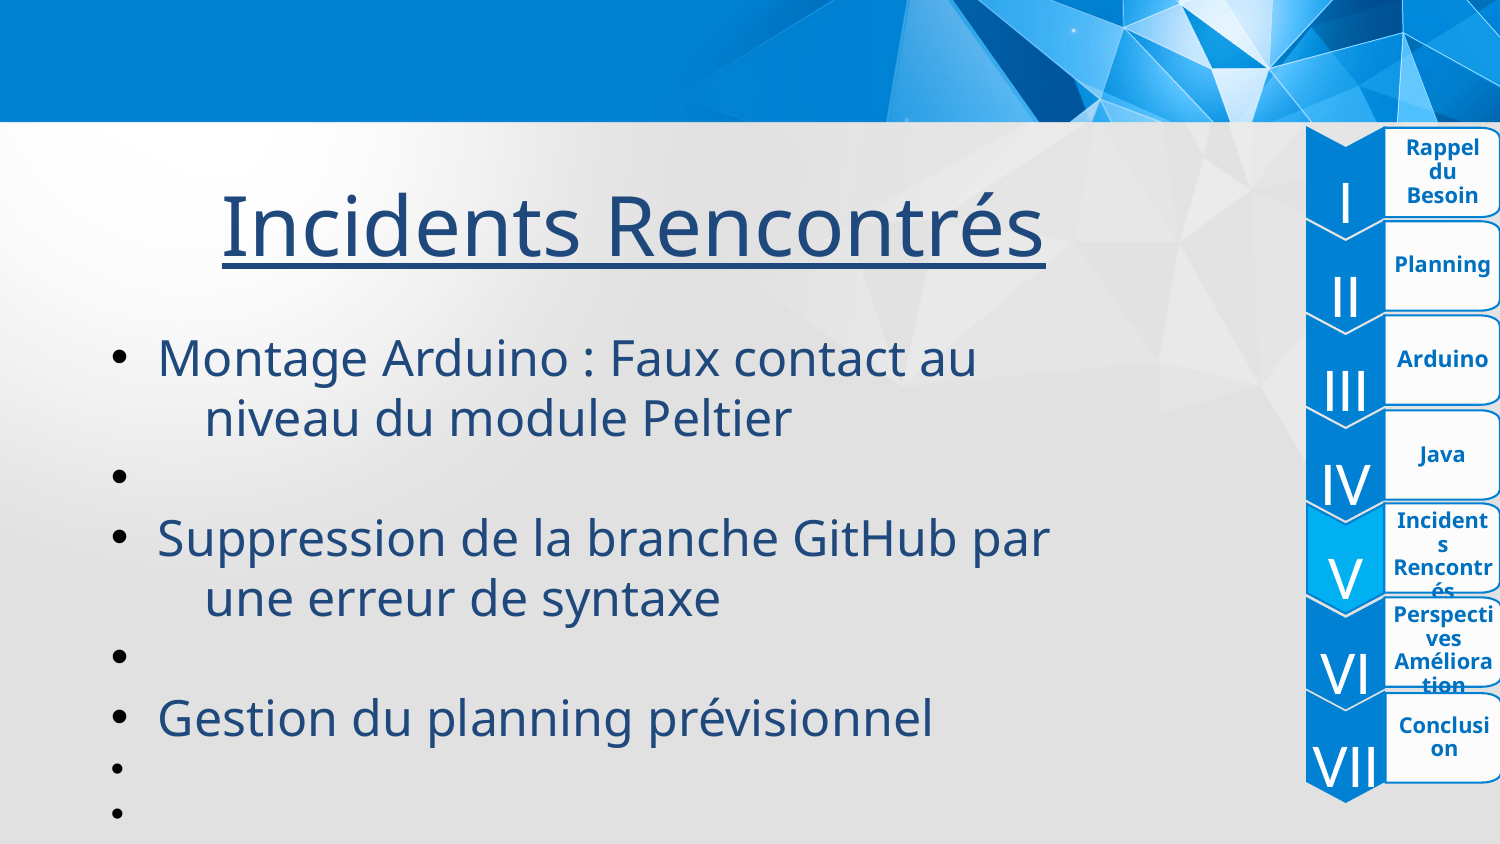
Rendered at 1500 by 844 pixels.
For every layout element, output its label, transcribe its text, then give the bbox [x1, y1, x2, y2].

text_box I [1307, 127, 1384, 238]
text_box Perspectives Amélioration [1384, 597, 1500, 687]
text_box VII [1307, 692, 1385, 802]
text_box VI [1307, 598, 1385, 709]
text_box Incidents Rencontrés [1384, 503, 1500, 593]
text_box Rappel du Besoin [1384, 127, 1500, 218]
text_box V [1307, 504, 1385, 614]
text_box II [1307, 221, 1385, 332]
text_box Incidents Rencontrés [167, 165, 1101, 282]
text_box Arduino [1385, 315, 1500, 405]
text_box III [1307, 315, 1385, 426]
text_box Java [1385, 410, 1500, 500]
text_box Conclusion [1385, 693, 1500, 783]
text_box Montage Arduino : Faux contact au niveau du module Peltier Suppression de la branche GitHub par une erreur de syntaxe Gestion du planning prévisionnel [95, 318, 1148, 728]
text_box IV [1307, 409, 1385, 520]
text_box Planning [1385, 221, 1500, 311]
